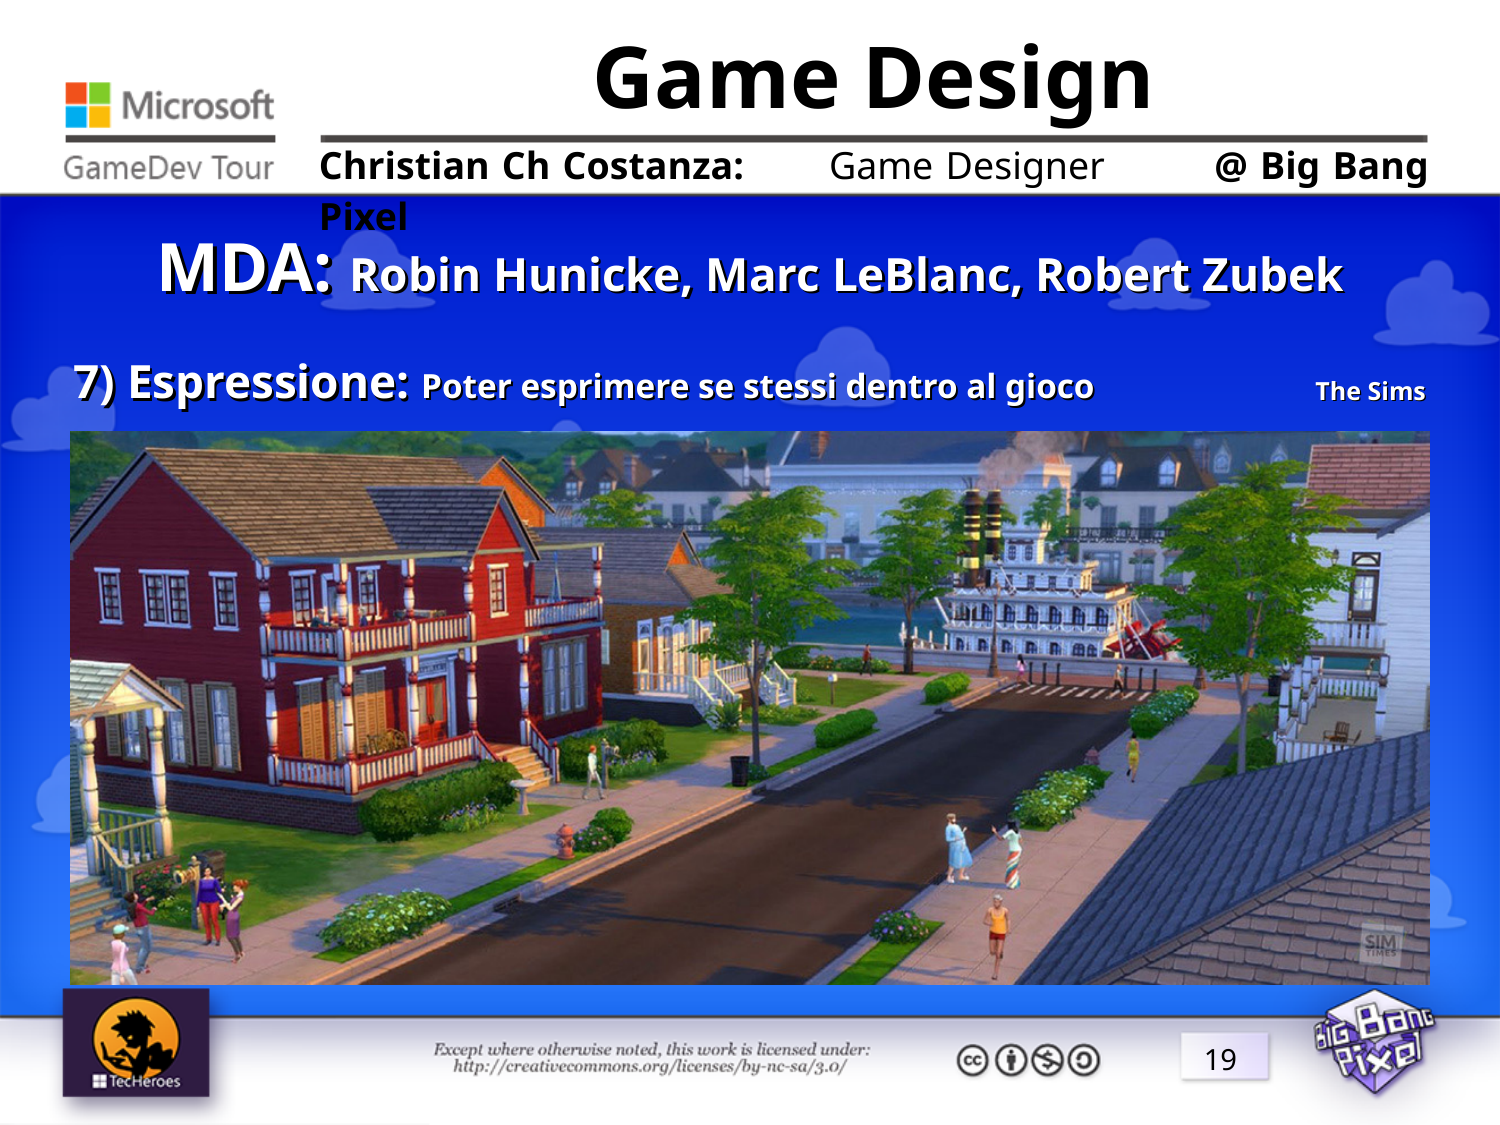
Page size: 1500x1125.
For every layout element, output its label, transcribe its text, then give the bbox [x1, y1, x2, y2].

text_box Game Design [319, 9, 1430, 142]
text_box MDA: Robin Hunicke, Marc LeBlanc, Robert Zubek [35, 212, 1465, 985]
text_box 7) Espressione: Poter esprimere se stessi dentro al gioco [59, 342, 1182, 985]
text_box The Sims [938, 366, 1441, 420]
text_box <numero> [1110, 1033, 1252, 1117]
picture [0, 0, 1500, 1125]
text_box Christian Ch Costanza: Game Designer @ Big Bang Pixel [318, 124, 1430, 212]
